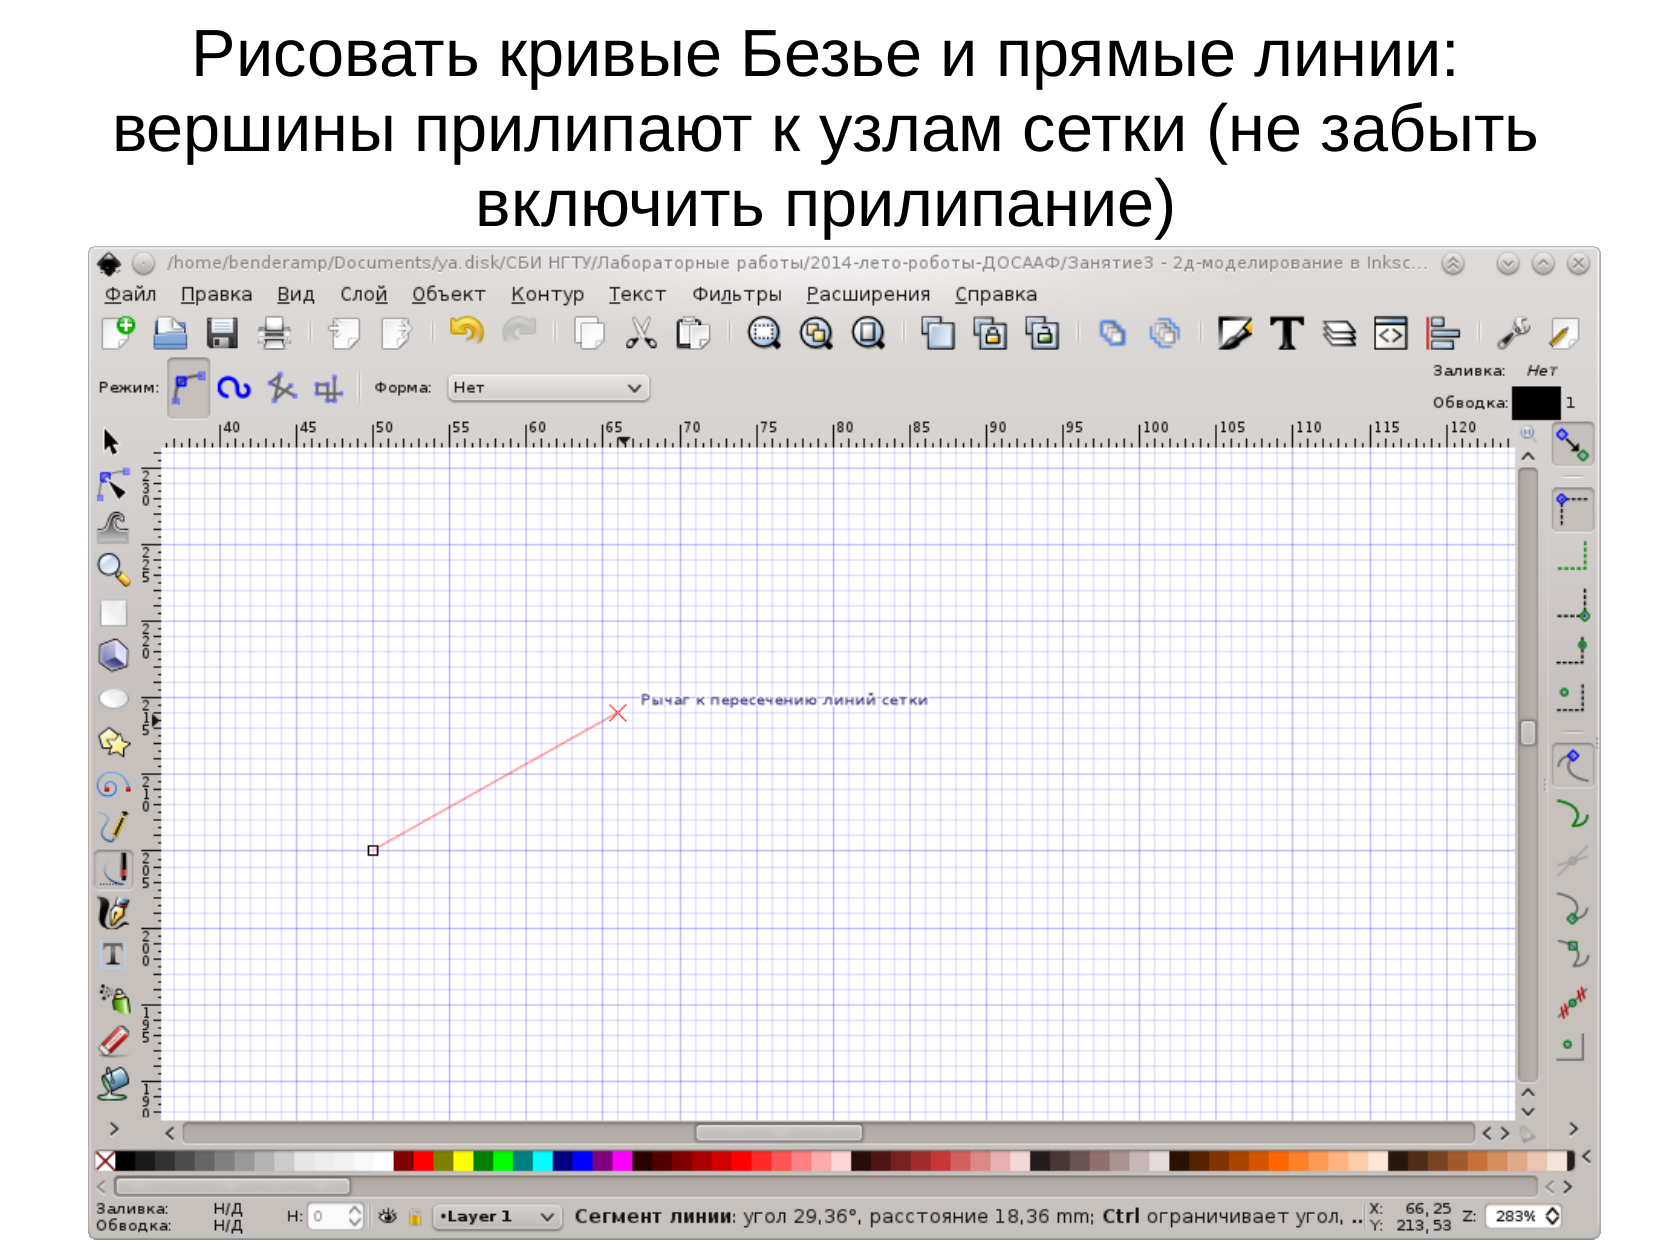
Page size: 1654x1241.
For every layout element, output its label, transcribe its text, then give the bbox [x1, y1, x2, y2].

picture [88, 246, 1601, 1240]
title Рисовать кривые Безье и прямые линии: вершины прилипают к узлам сетки (не забыть включить прилипание) [82, 16, 1571, 241]
